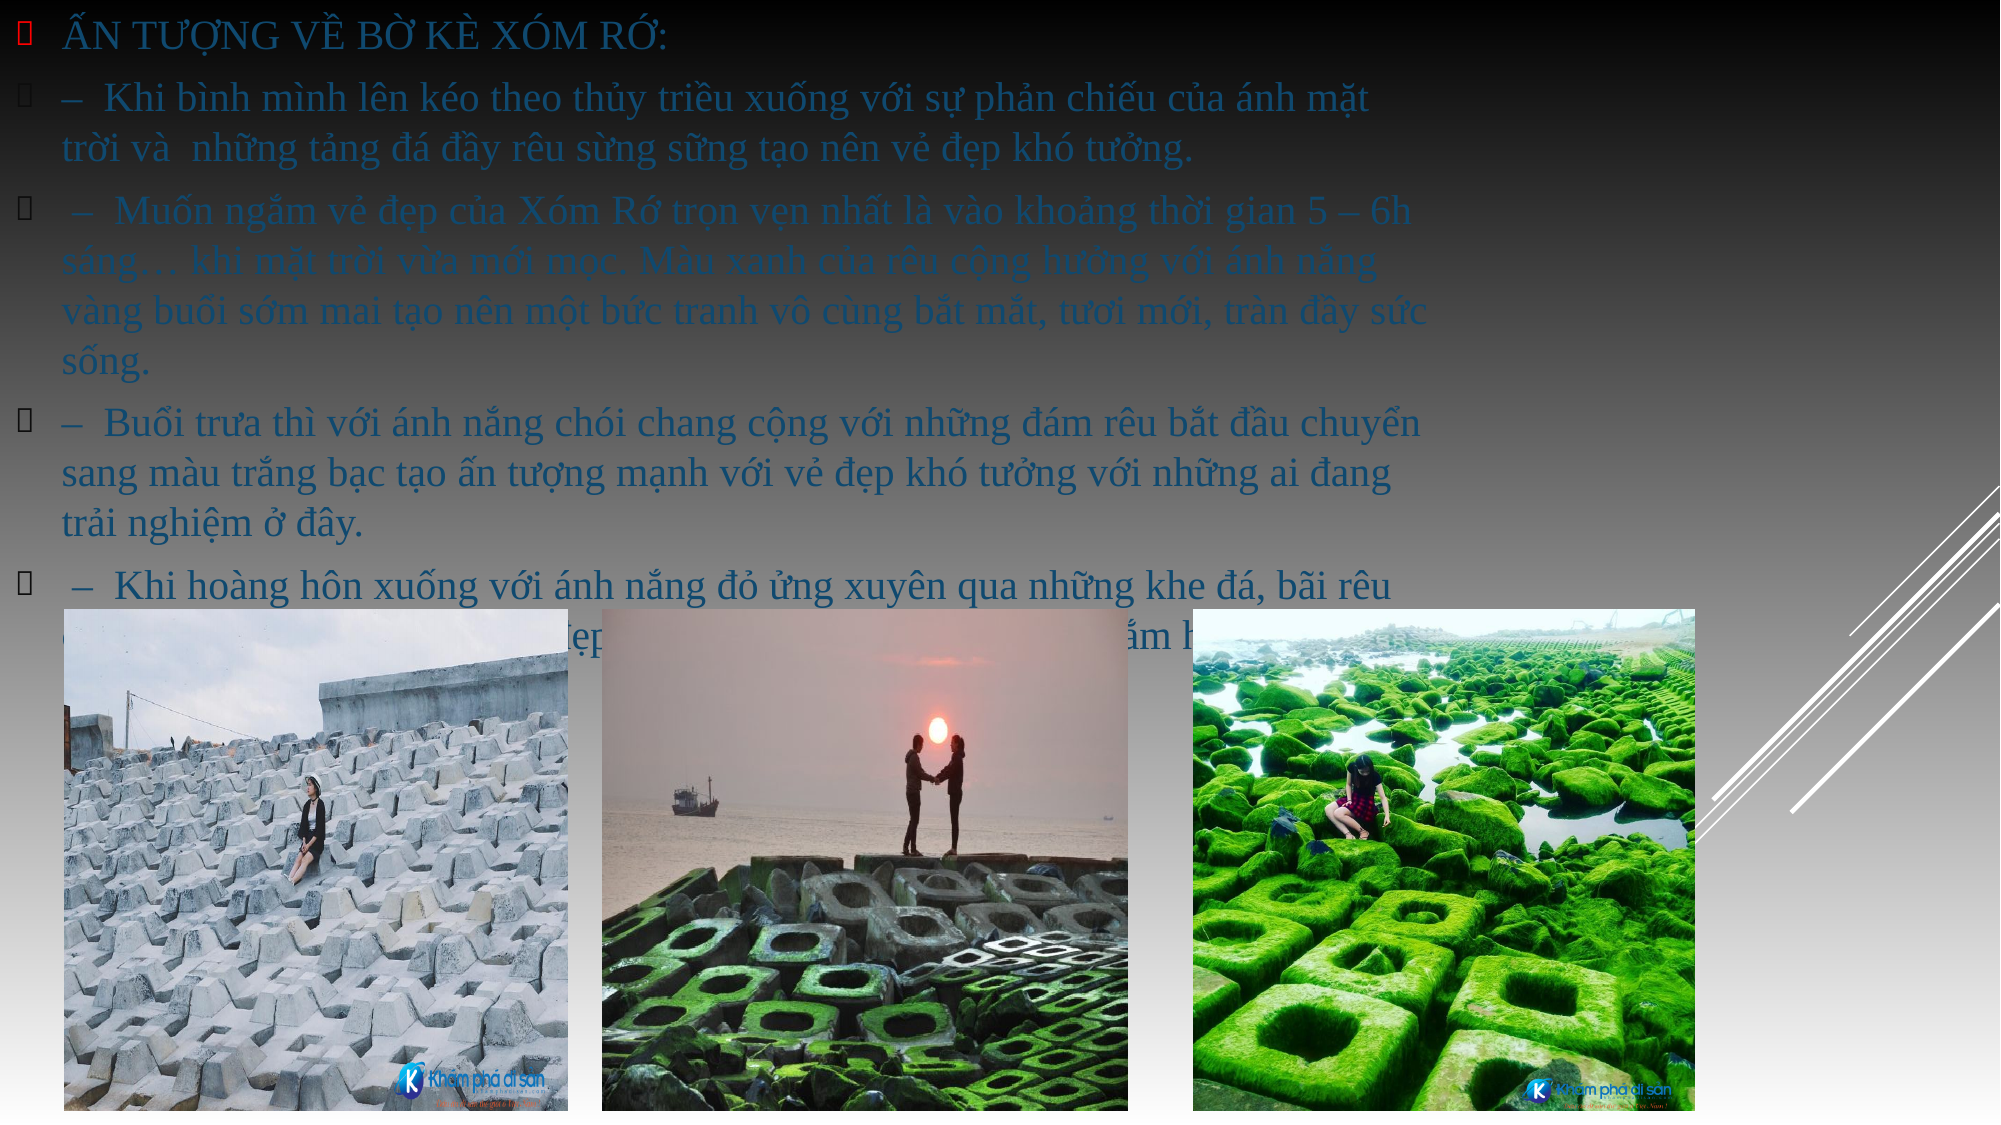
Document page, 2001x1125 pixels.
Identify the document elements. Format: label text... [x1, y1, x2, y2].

list ẤN TƯỢNG VỀ BỜ KÈ XÓM RỚ: – Khi bình mình lên kéo theo thủy triều xuống với sự phản chiếu của ánh mặt trời và những tảng đá đầy rêu sừng sững tạo nên vẻ đẹp khó tưởng. – Muốn ngắm vẻ đẹp của Xóm Rớ trọn vẹn nhất là vào khoảng thời gian 5 – 6h sáng… khi mặt trời vừa mới mọc. Màu xanh của rêu cộng hưởng với ánh nắng vàng buổi sớm mai tạo nên một bức tranh vô cùng bắt mắt, tươi mới, tràn đầy sức sống. – Buổi trưa thì với ánh nắng chói chang cộng với những đám rêu bắt đầu chuyển sang màu trắng bạc tạo ấn tượng mạnh với vẻ đẹp khó tưởng với những ai đang trải nghiệm ở đây. – Khi hoàng hôn xuống với ánh nắng đỏ ửng xuyên qua những khe đá, bãi rêu có màu xanh đậm tạo nên vẻ đẹp mê hồn cho những ai thích ngắm hoàng hôn. [0, 0, 1445, 610]
picture [1193, 609, 1695, 1111]
picture [64, 609, 568, 1111]
picture [602, 609, 1128, 1111]
